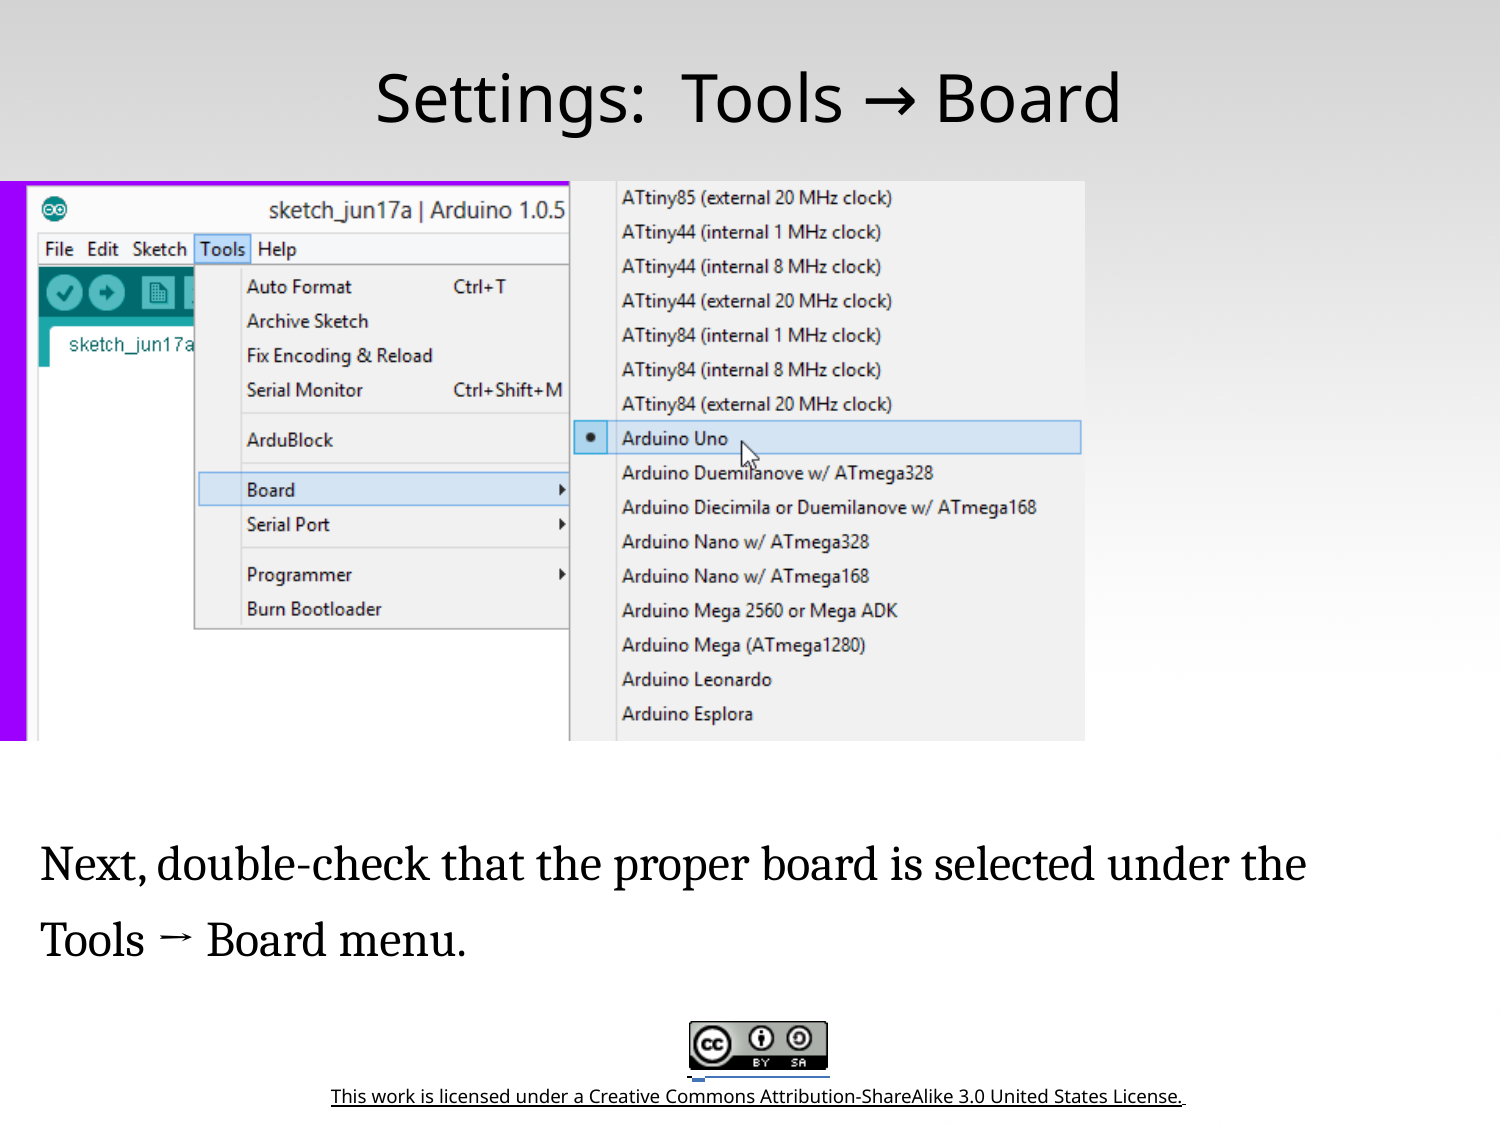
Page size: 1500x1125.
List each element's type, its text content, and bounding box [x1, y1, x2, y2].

picture [0, 0, 1500, 1125]
title Settings: Tools → Board [112, 2, 1388, 190]
list Next, double-check that the proper board is selected under the Tools → Board menu. [24, 823, 1480, 988]
